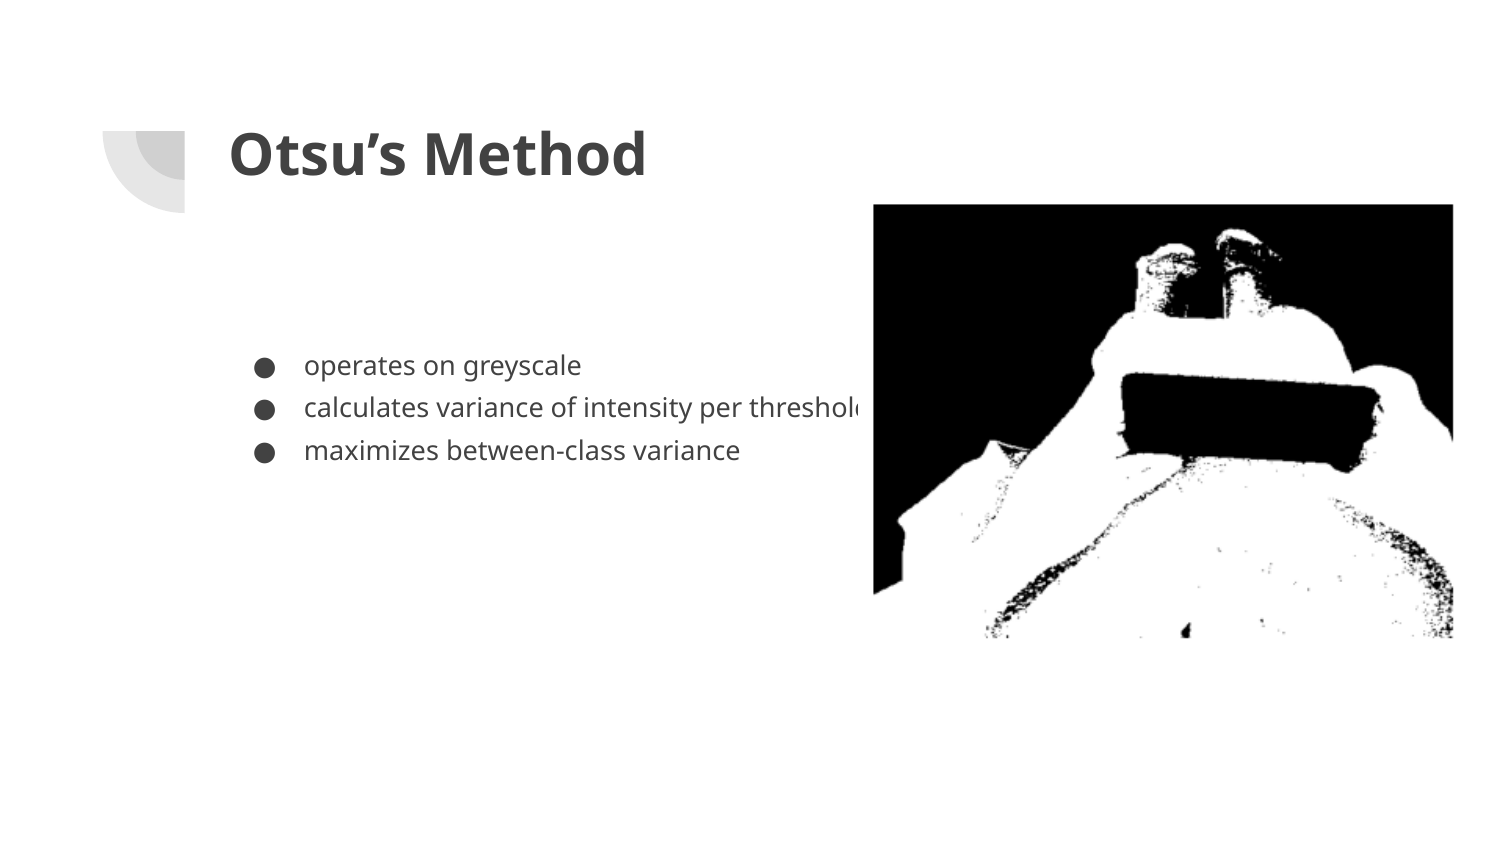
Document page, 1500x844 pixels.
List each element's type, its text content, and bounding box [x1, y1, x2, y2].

title Otsu’s Method [213, 98, 1368, 263]
picture [858, 189, 1469, 654]
list operates on greyscale calculates variance of intensity per threshold maximizes between-class variance [213, 326, 1368, 744]
